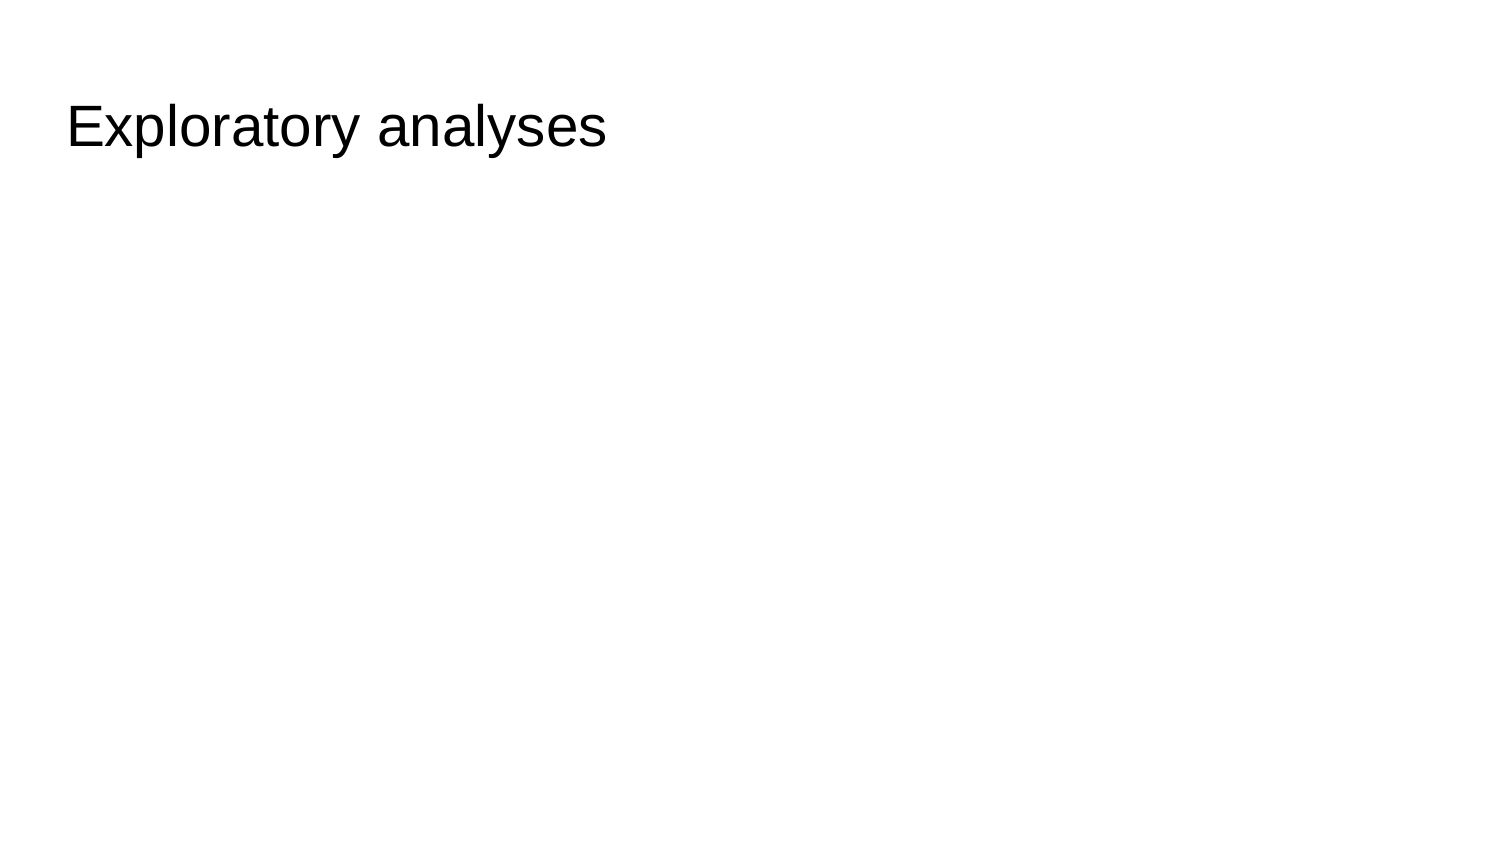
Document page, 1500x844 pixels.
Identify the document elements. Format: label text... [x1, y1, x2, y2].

title Exploratory analyses [51, 72, 1449, 167]
